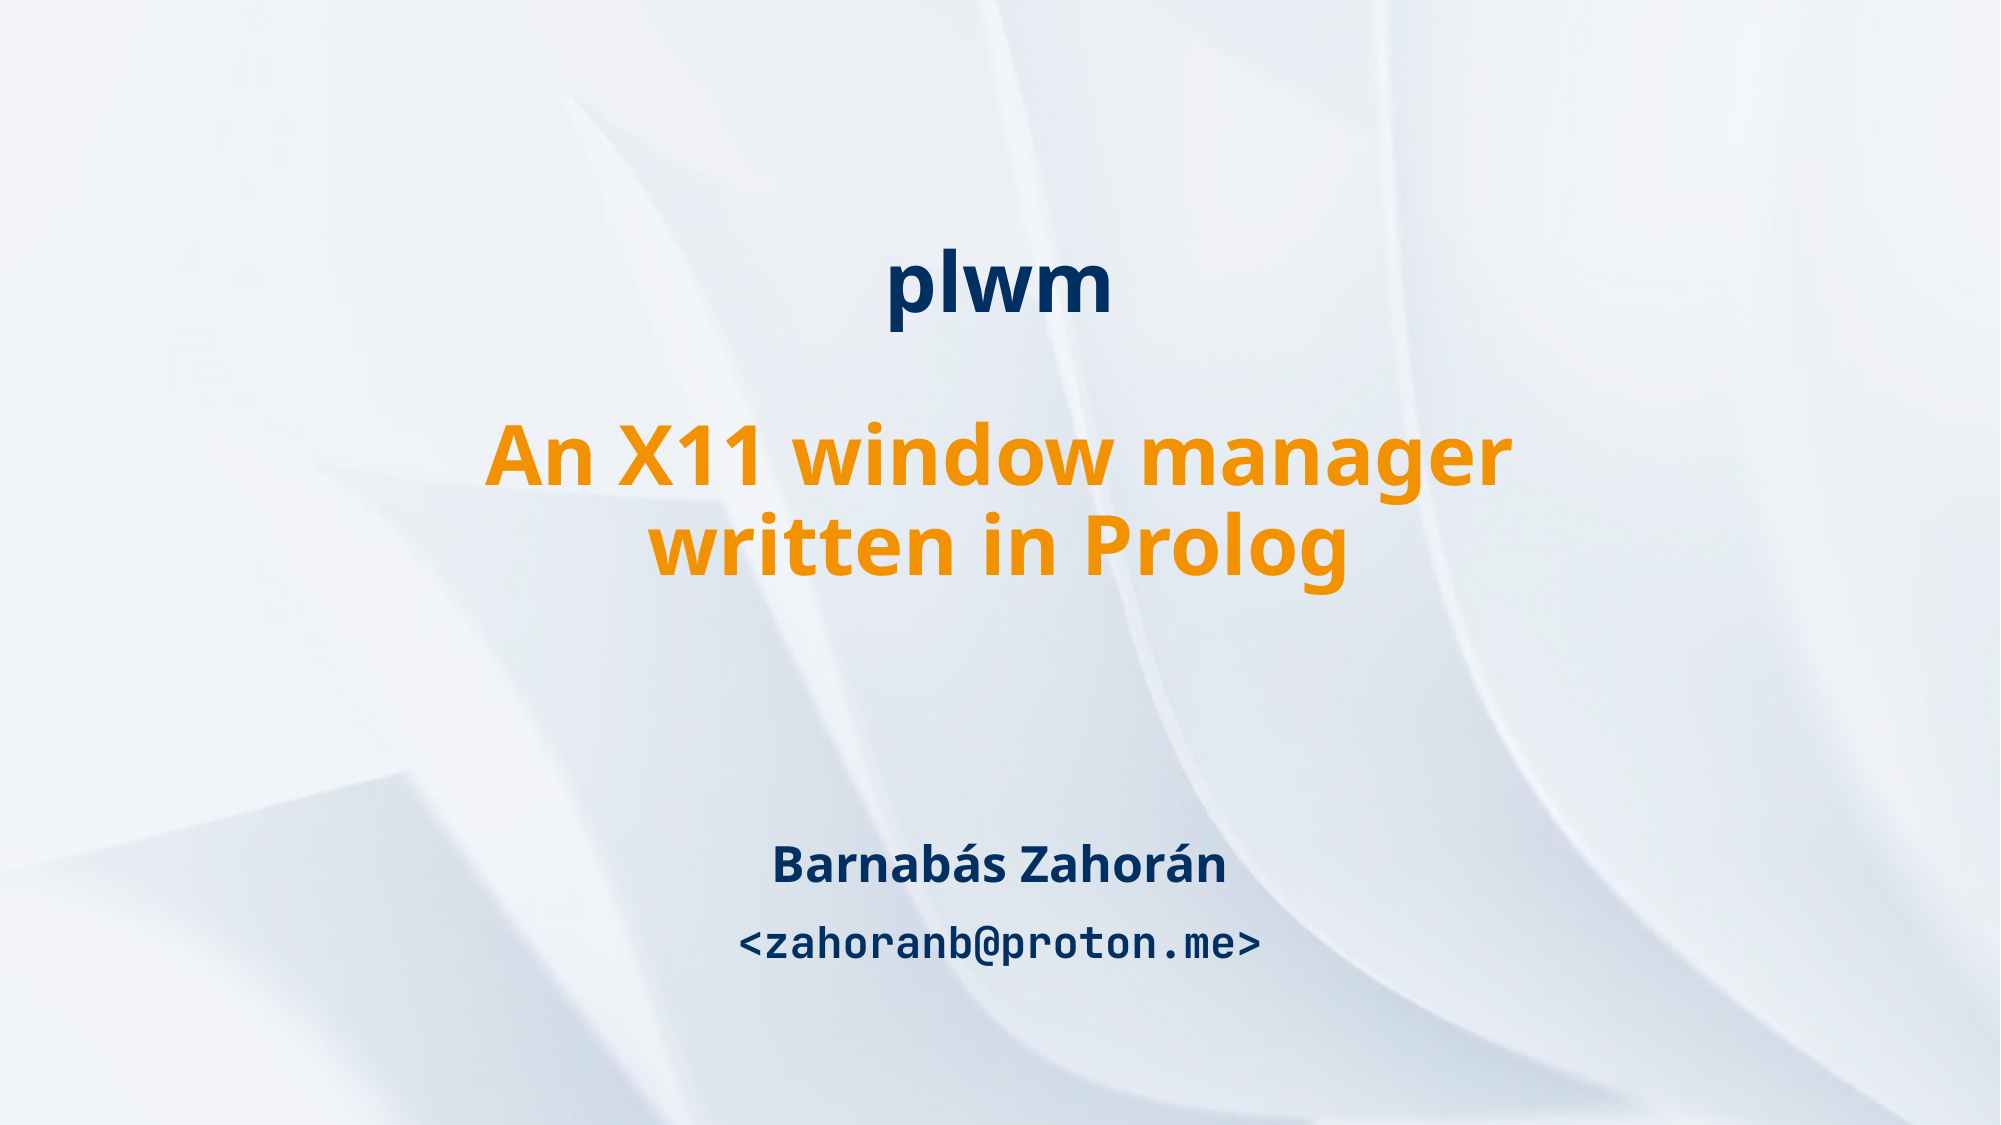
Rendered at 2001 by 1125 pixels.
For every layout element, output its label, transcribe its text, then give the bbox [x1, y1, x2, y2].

title Barnabás Zahorán [133, 825, 1867, 900]
text_box An X11 window manager written in Prolog [133, 524, 1867, 601]
title <zahoranb@proton.me> [133, 900, 1867, 976]
picture [0, 0, 2000, 1125]
title plwm [133, 262, 1867, 339]
